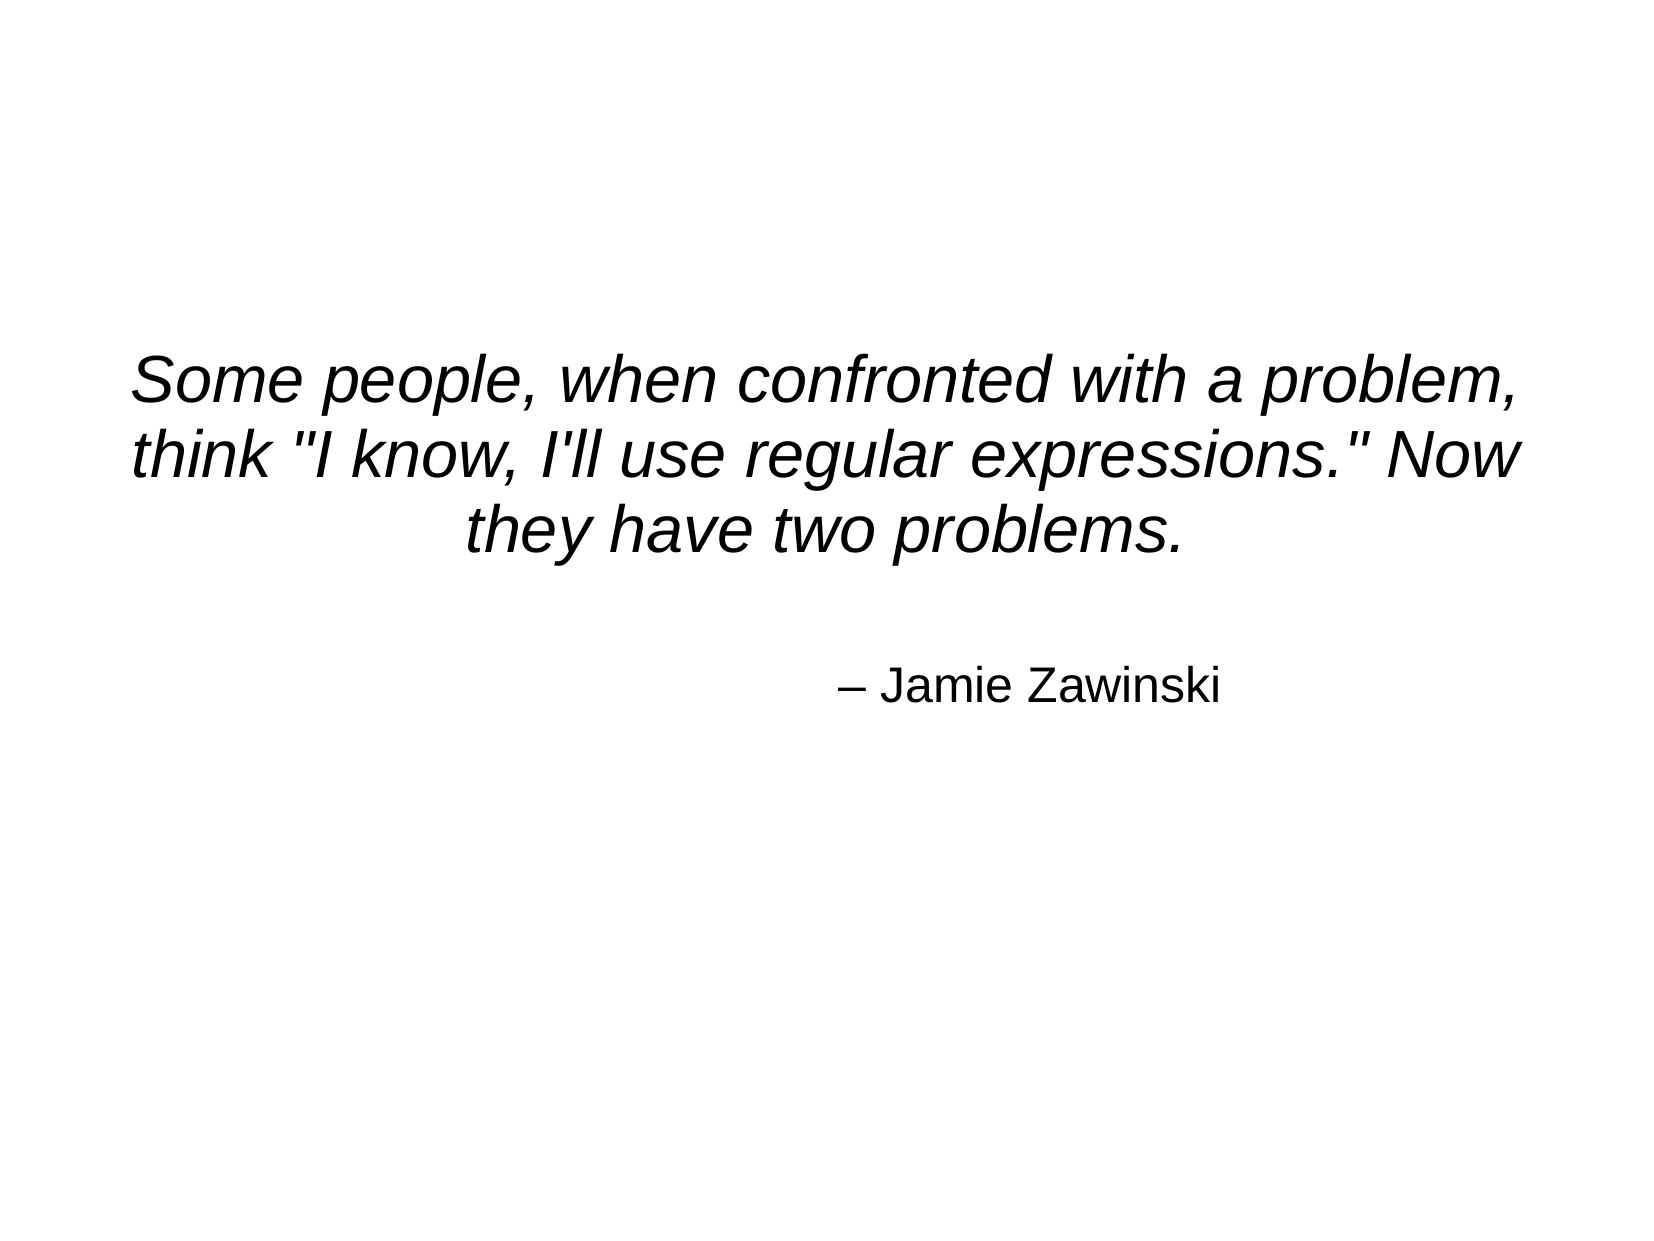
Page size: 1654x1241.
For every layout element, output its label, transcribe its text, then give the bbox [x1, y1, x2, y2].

subtitle Some people, when confronted with a problem, think "I know, I'll use regular expressions." Now they have two problems. – Jamie Zawinski [82, 49, 1571, 1010]
